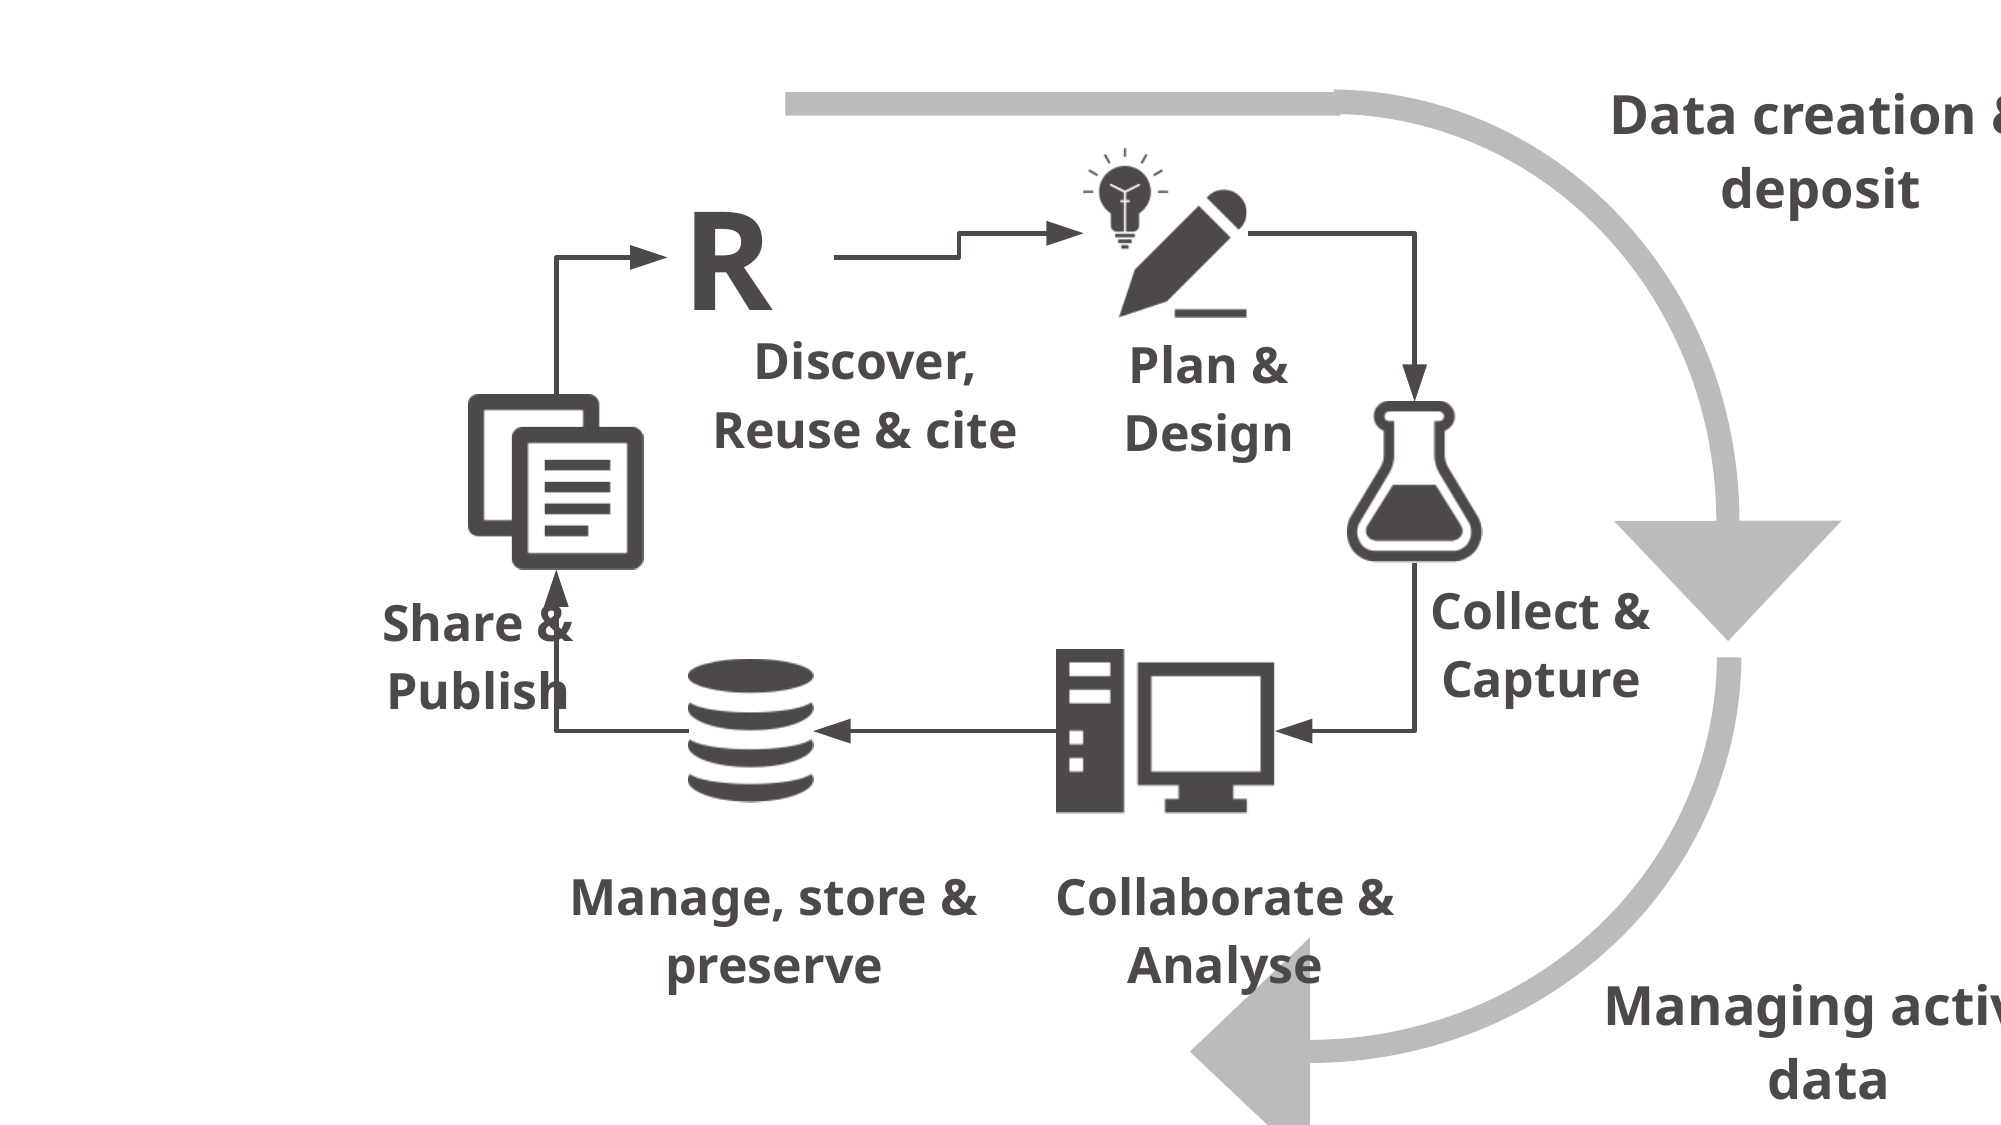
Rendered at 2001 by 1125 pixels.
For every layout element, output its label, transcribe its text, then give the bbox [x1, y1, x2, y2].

text_box Discover, Reuse & cite [697, 318, 993, 434]
picture [468, 394, 644, 570]
picture [1083, 148, 1248, 318]
picture [1056, 649, 1276, 814]
text_box Collect & Capture [1417, 568, 1639, 684]
text_box Share & Publish [367, 580, 554, 696]
picture [688, 659, 814, 803]
text_box Data creation & deposit [1594, 68, 1991, 193]
picture [1347, 401, 1483, 563]
text_box R [667, 156, 835, 311]
text_box [785, 89, 1842, 642]
text_box Plan & Design [1108, 322, 1288, 438]
text_box Share & Publish [559, 607, 568, 696]
text_box Managing active data [1588, 960, 2001, 1084]
text_box Collaborate & Analyse [1040, 854, 1546, 970]
text_box Manage, store & preserve [555, 854, 941, 970]
text_box [1303, 971, 1310, 978]
text_box [1189, 657, 1742, 1125]
